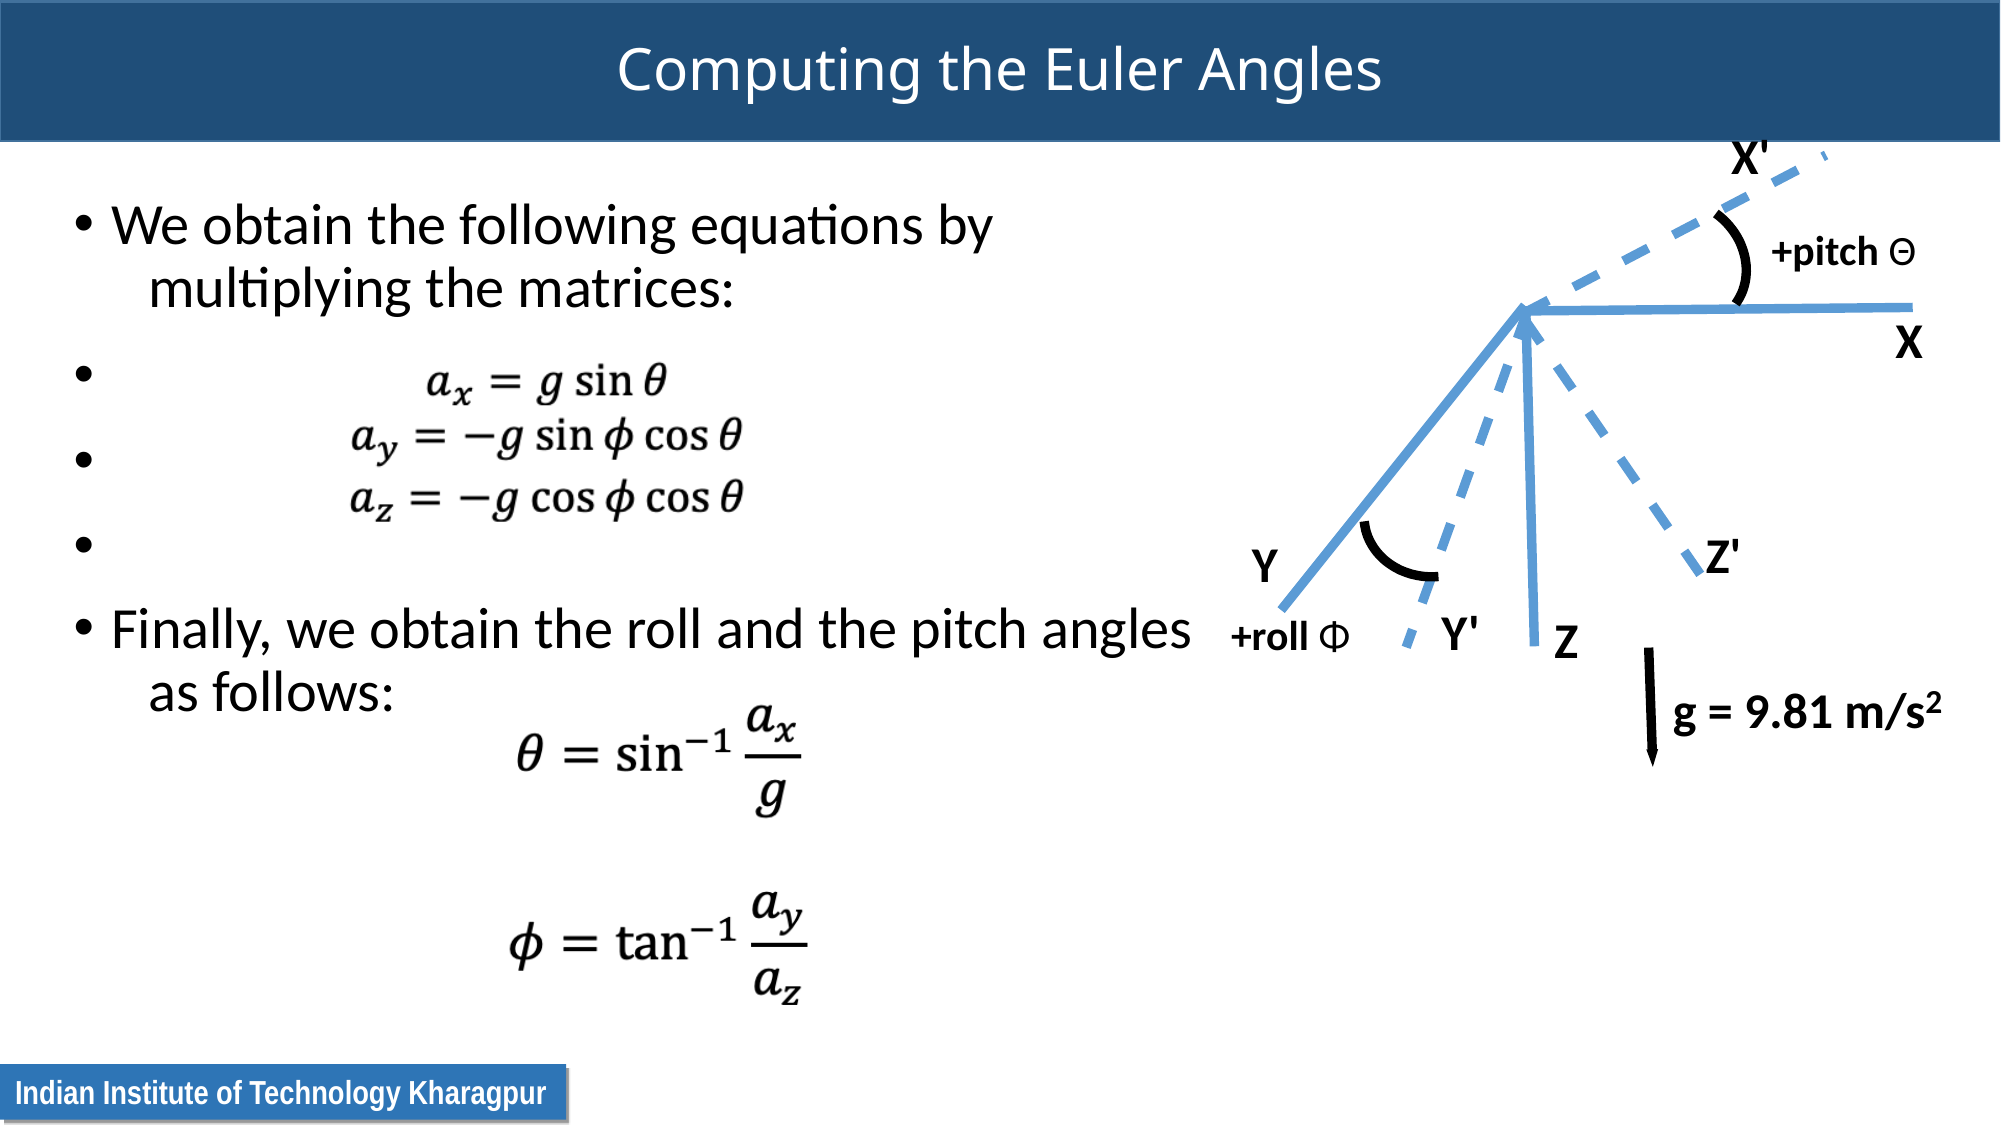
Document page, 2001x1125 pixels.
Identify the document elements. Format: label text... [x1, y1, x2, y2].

list We obtain the following equations by multiplying the matrices: Finally, we obtain the roll and the pitch angles as follows: [58, 186, 1253, 1065]
text_box Z [1539, 600, 1622, 677]
text_box Y [1236, 525, 1319, 600]
text_box Y' [1426, 593, 1509, 669]
picture [446, 690, 866, 1034]
text_box Z' [1690, 516, 1773, 593]
text_box X [1880, 301, 1963, 378]
title Computing the Euler Angles [0, 1, 2000, 141]
text_box X' [1716, 117, 1798, 194]
text_box g = 9.81 m/s2 [1657, 671, 1993, 747]
picture [313, 326, 814, 564]
text_box +pitch Θ [1756, 216, 1988, 282]
text_box +roll Φ [1216, 600, 1404, 667]
